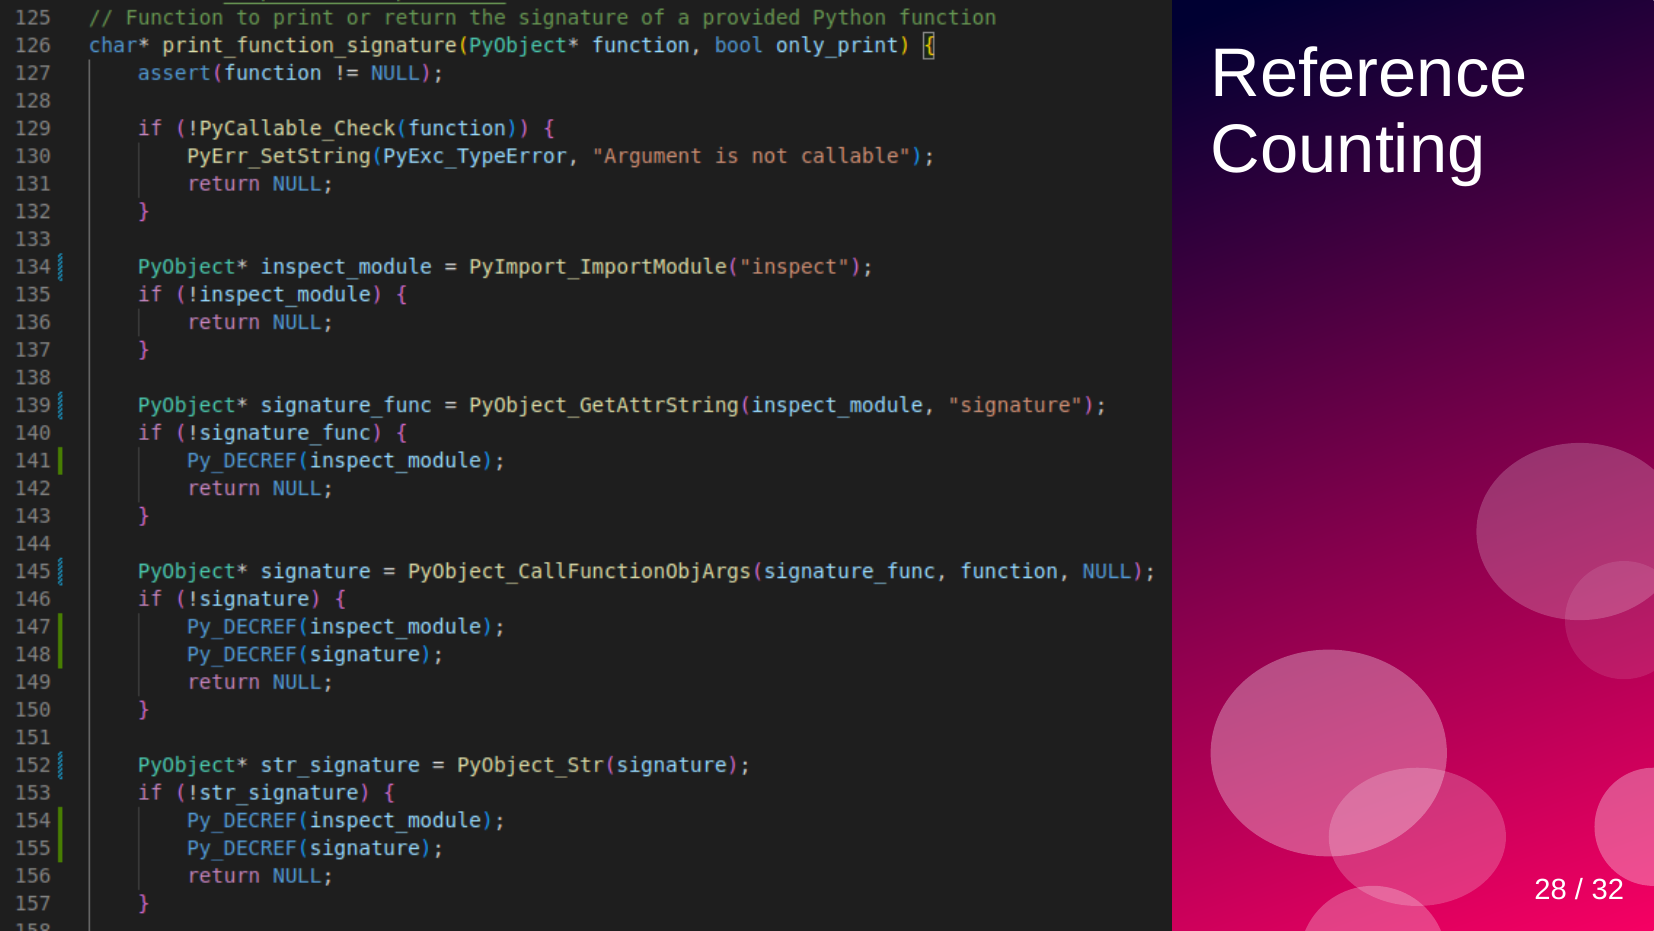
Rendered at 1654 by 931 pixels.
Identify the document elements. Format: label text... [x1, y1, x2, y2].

title Reference Counting [1210, 29, 1625, 192]
picture [0, 0, 1172, 931]
